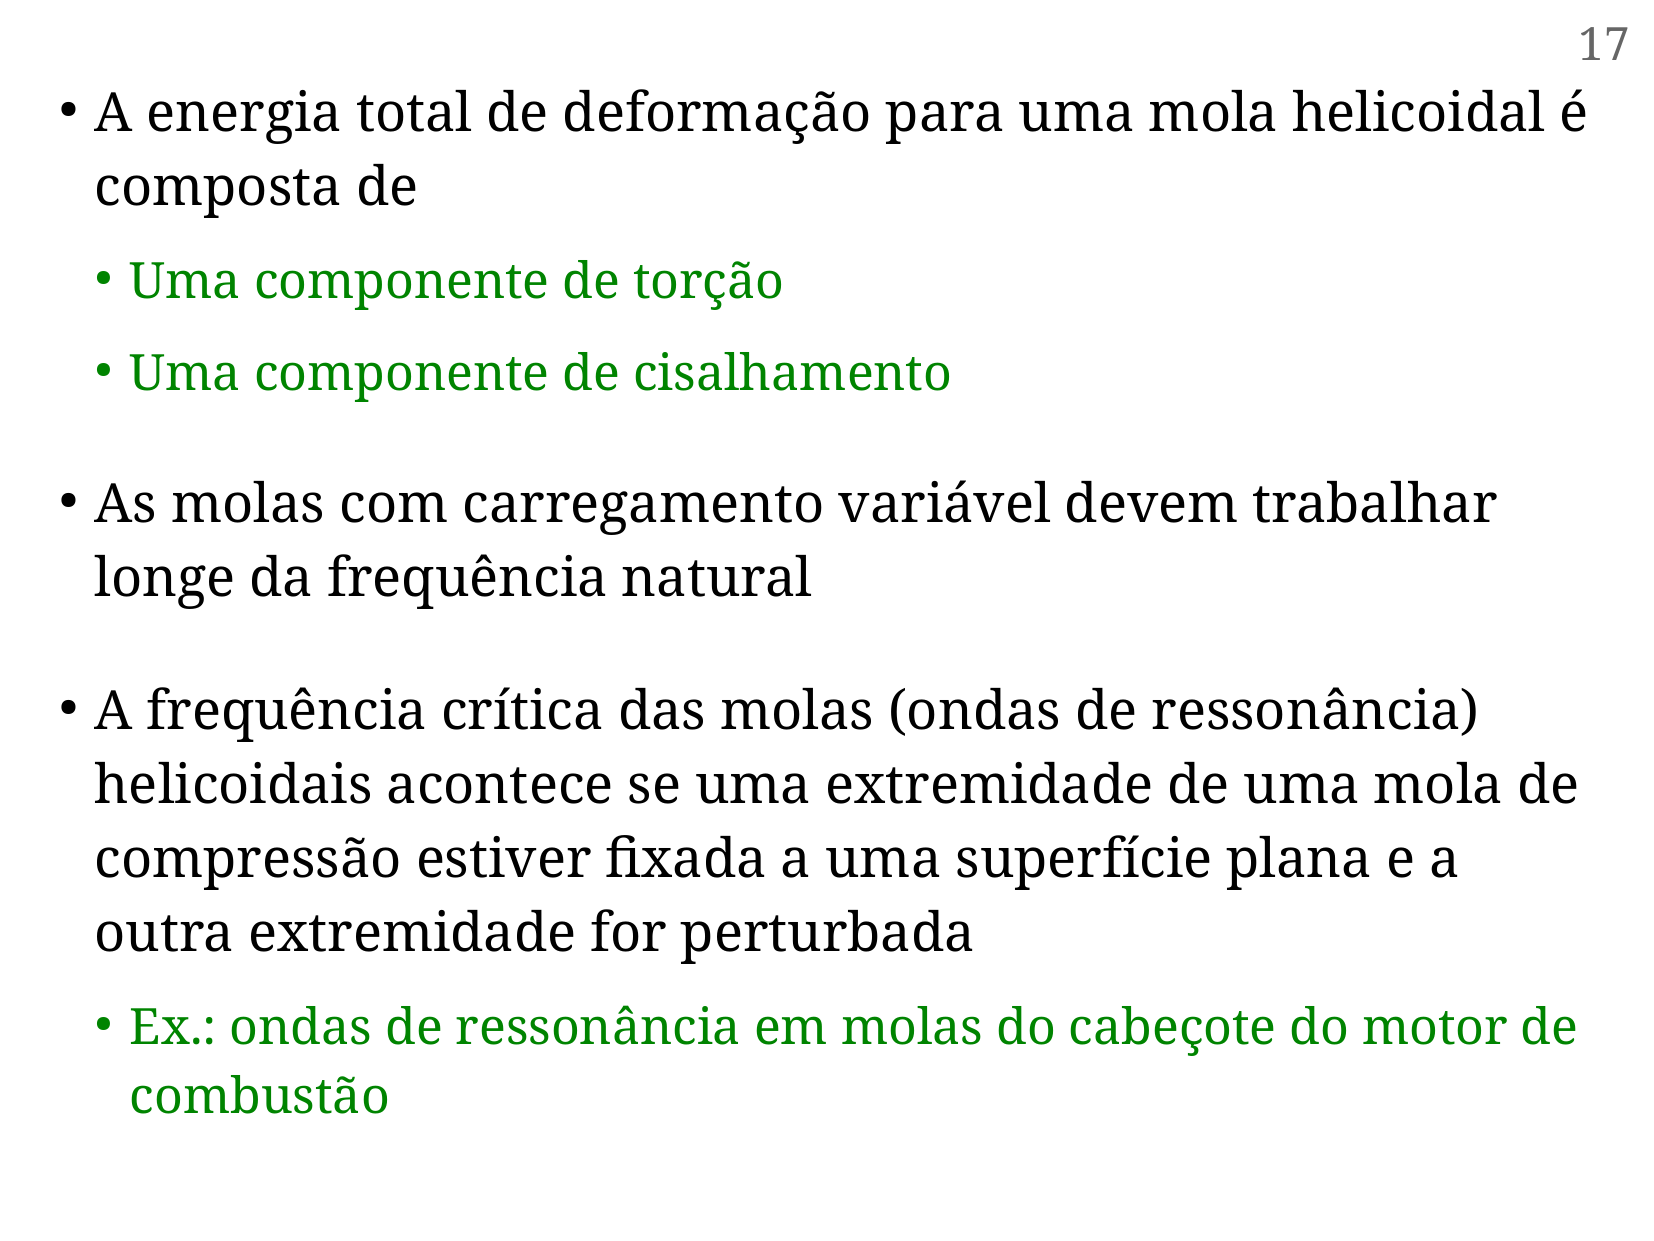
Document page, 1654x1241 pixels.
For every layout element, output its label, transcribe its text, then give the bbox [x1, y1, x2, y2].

list A energia total de deformação para uma mola helicoidal é composta de Uma componente de torção Uma componente de cisalhamento As molas com carregamento variável devem trabalhar longe da frequência natural A frequência crítica das molas (ondas de ressonância) helicoidais acontece se uma extremidade de uma mola de compressão estiver fixada a uma superfície plana e a outra extremidade for perturbada Ex.: ondas de ressonância em molas do cabeçote do motor de combustão [59, 73, 1595, 1211]
